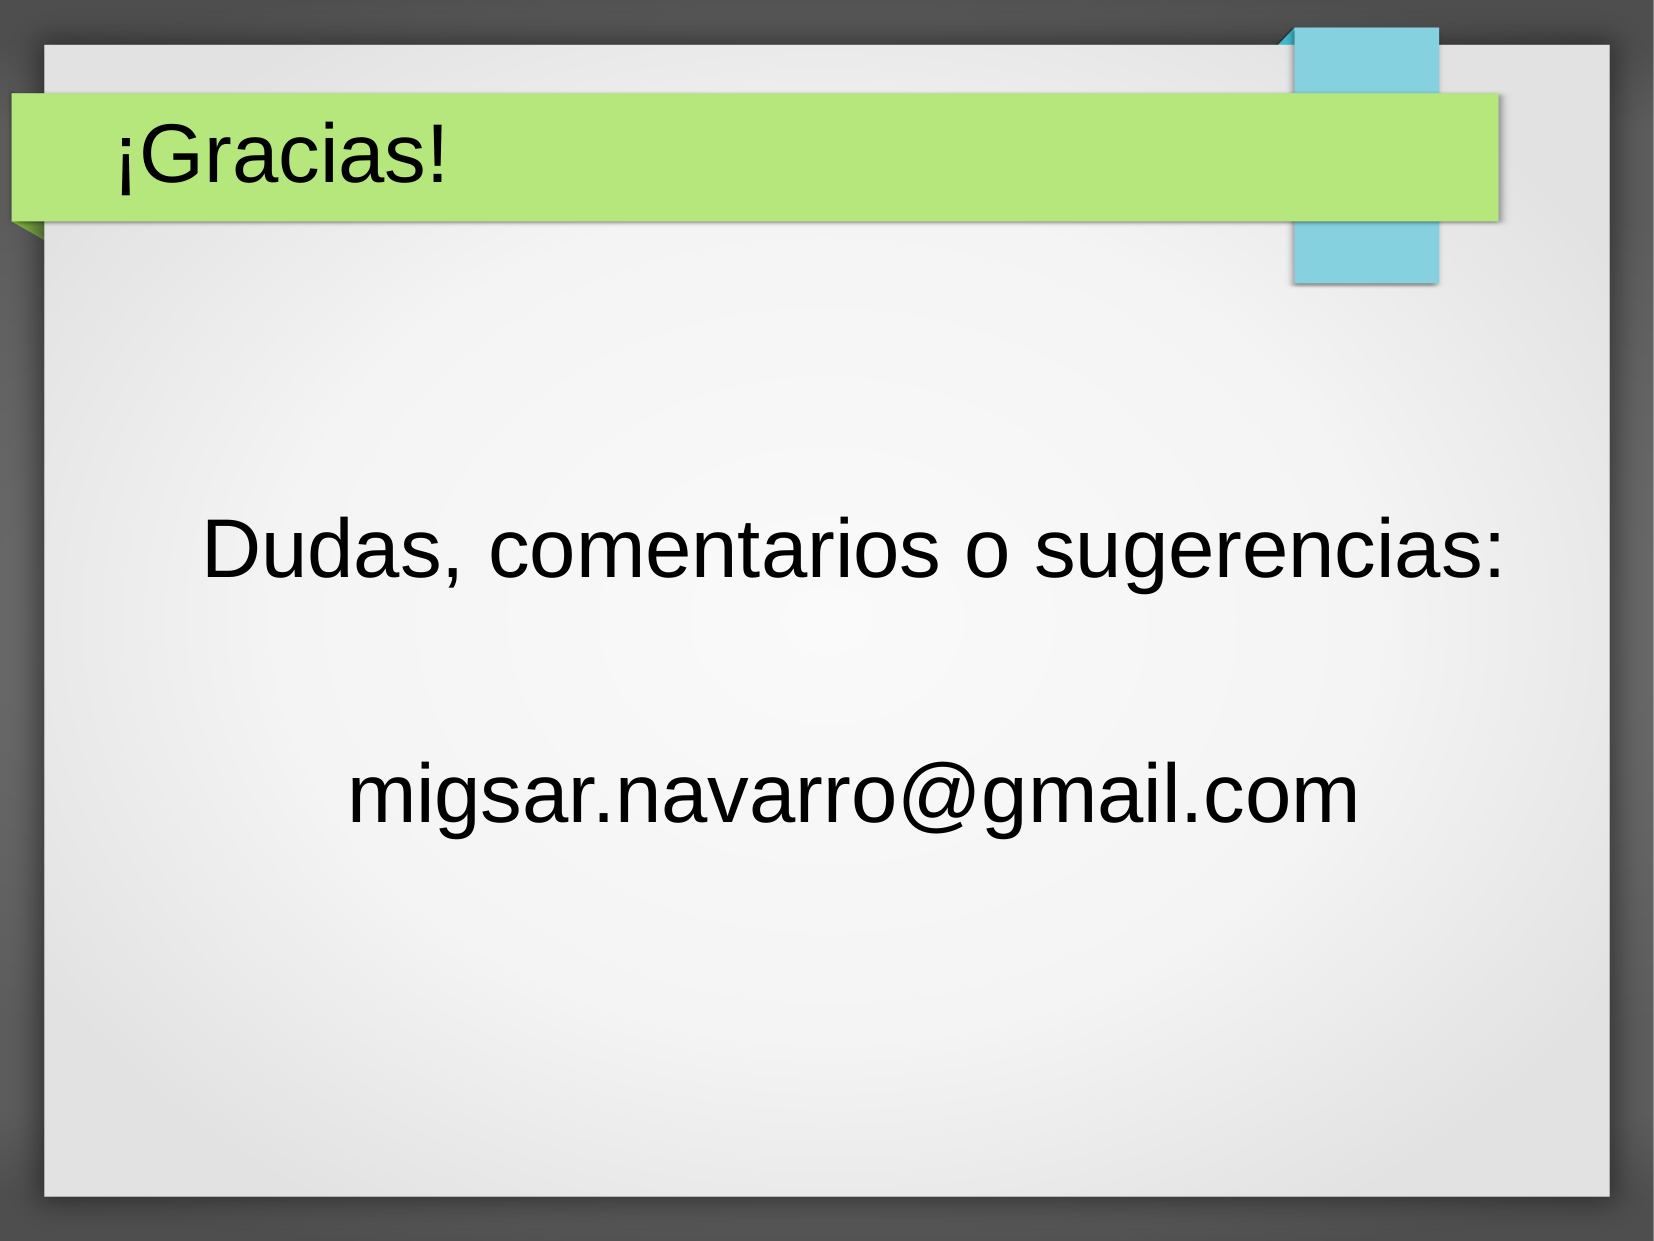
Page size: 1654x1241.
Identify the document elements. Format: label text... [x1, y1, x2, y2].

picture [0, 0, 1654, 1241]
list Dudas, comentarios o sugerencias: migsar.navarro@gmail.com [120, 501, 1518, 879]
title ¡Gracias! [82, 94, 1264, 213]
